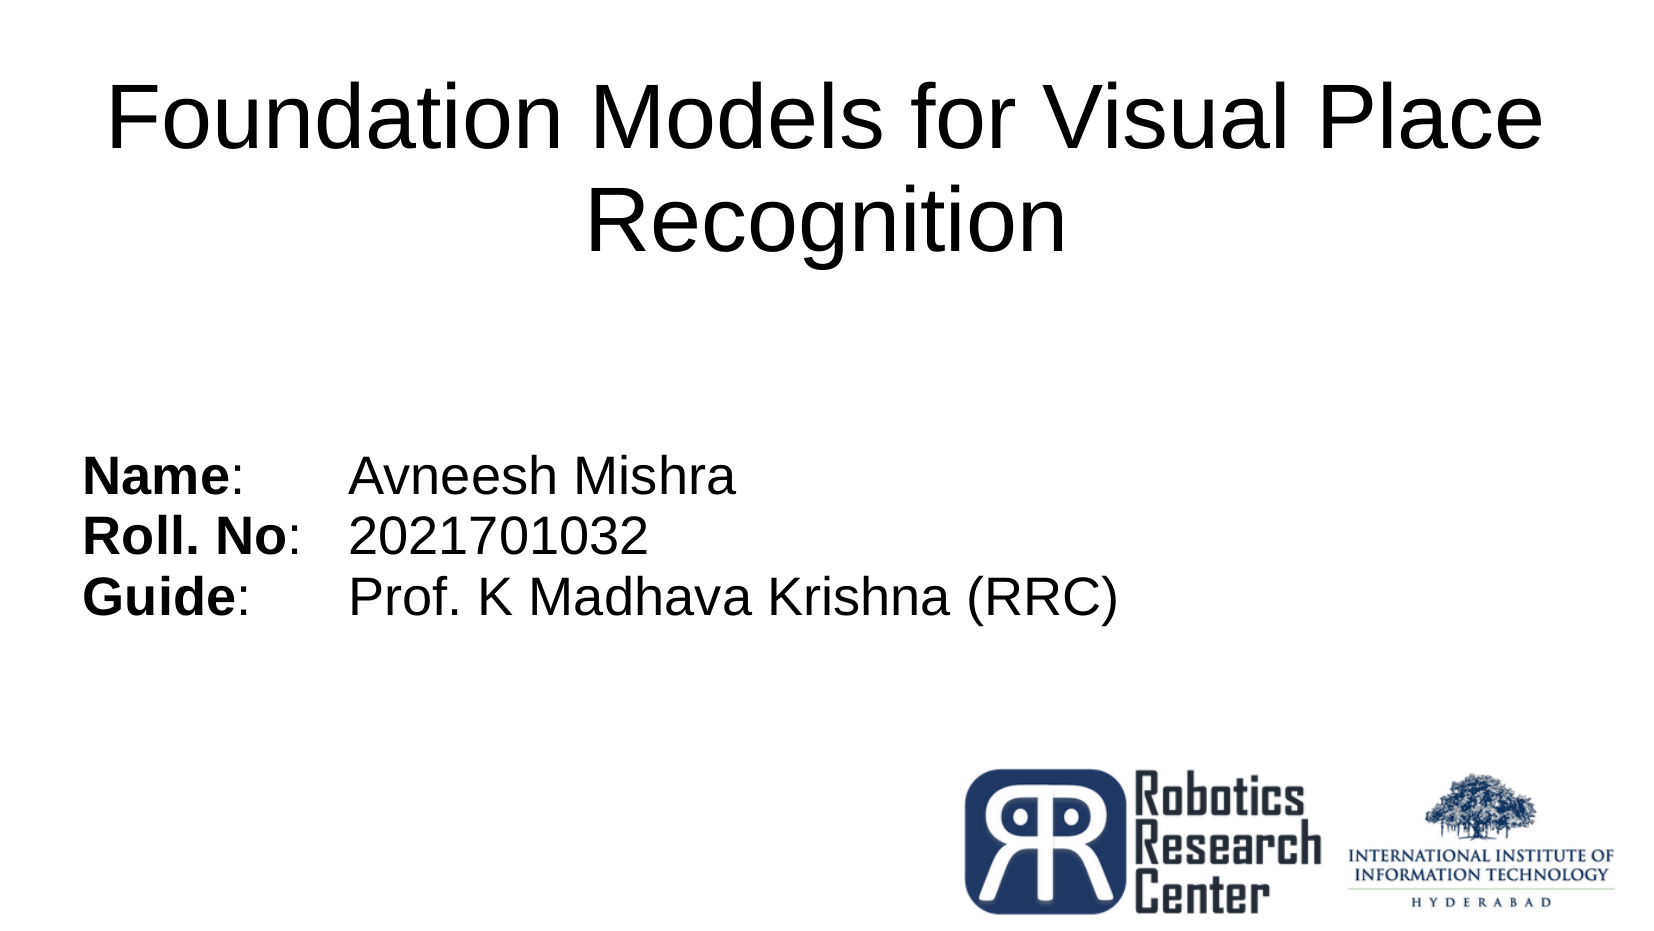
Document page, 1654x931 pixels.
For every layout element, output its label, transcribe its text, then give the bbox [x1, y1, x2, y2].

picture [963, 767, 1329, 916]
subtitle Name: Avneesh Mishra Roll. No: 2021701032 Guide: Prof. K Madhava Krishna (RRC) [82, 394, 1571, 739]
title Foundation Models for Visual Place Recognition [82, 41, 1571, 296]
picture [1338, 767, 1625, 916]
